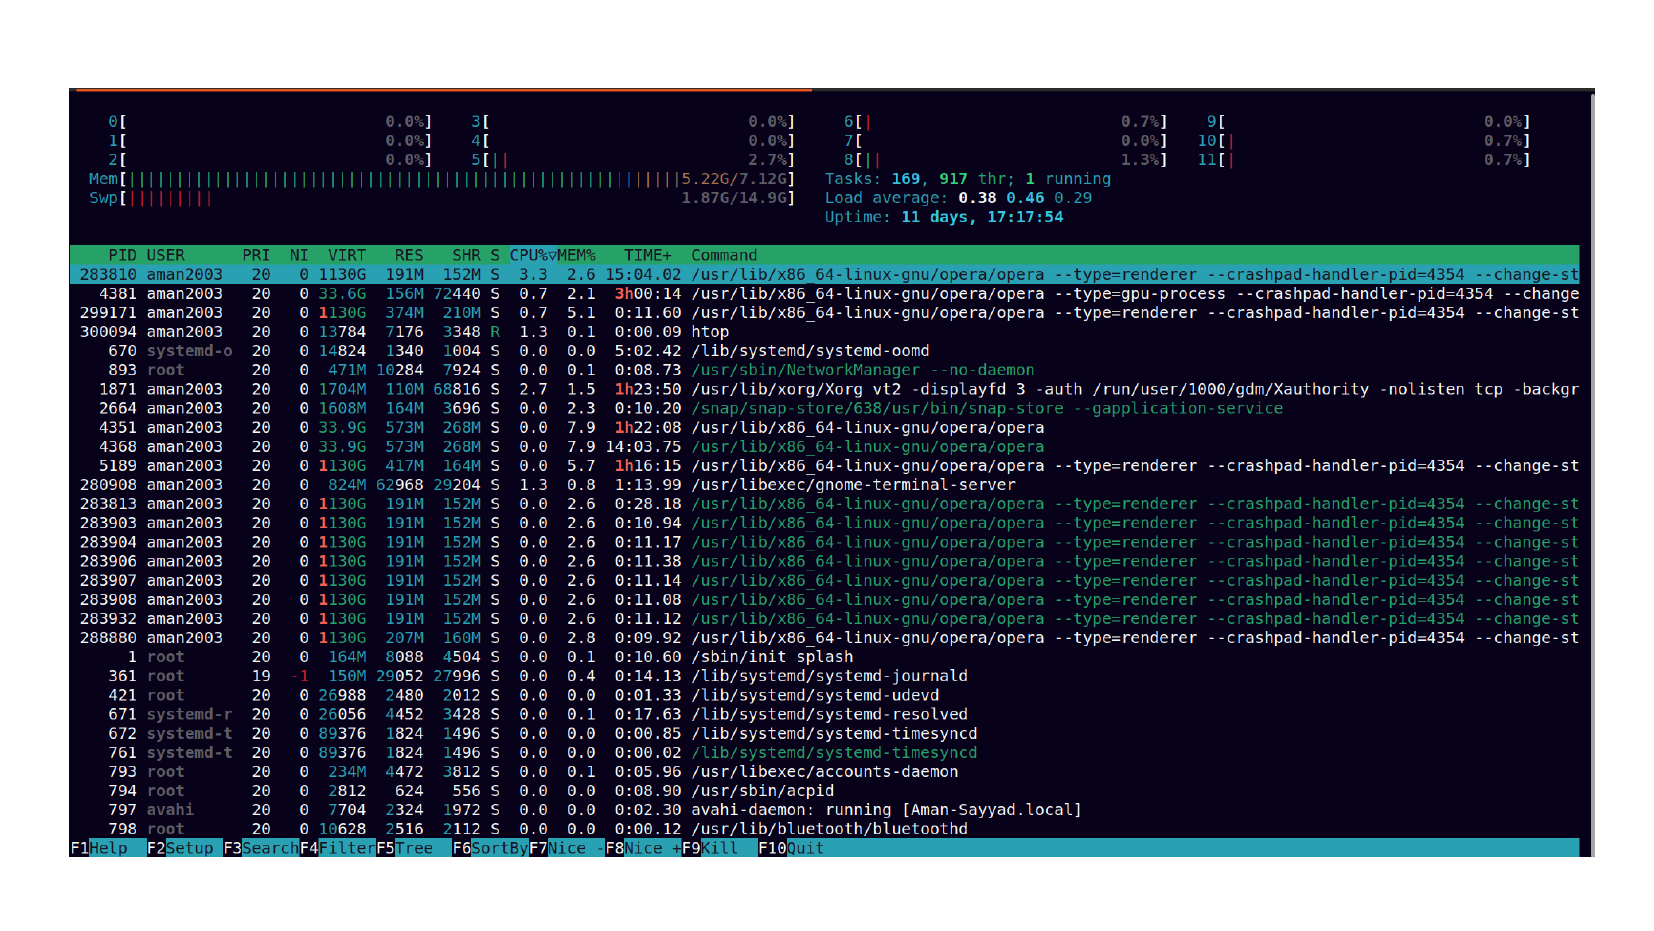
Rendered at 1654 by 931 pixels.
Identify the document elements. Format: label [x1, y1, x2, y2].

picture [69, 88, 1595, 857]
